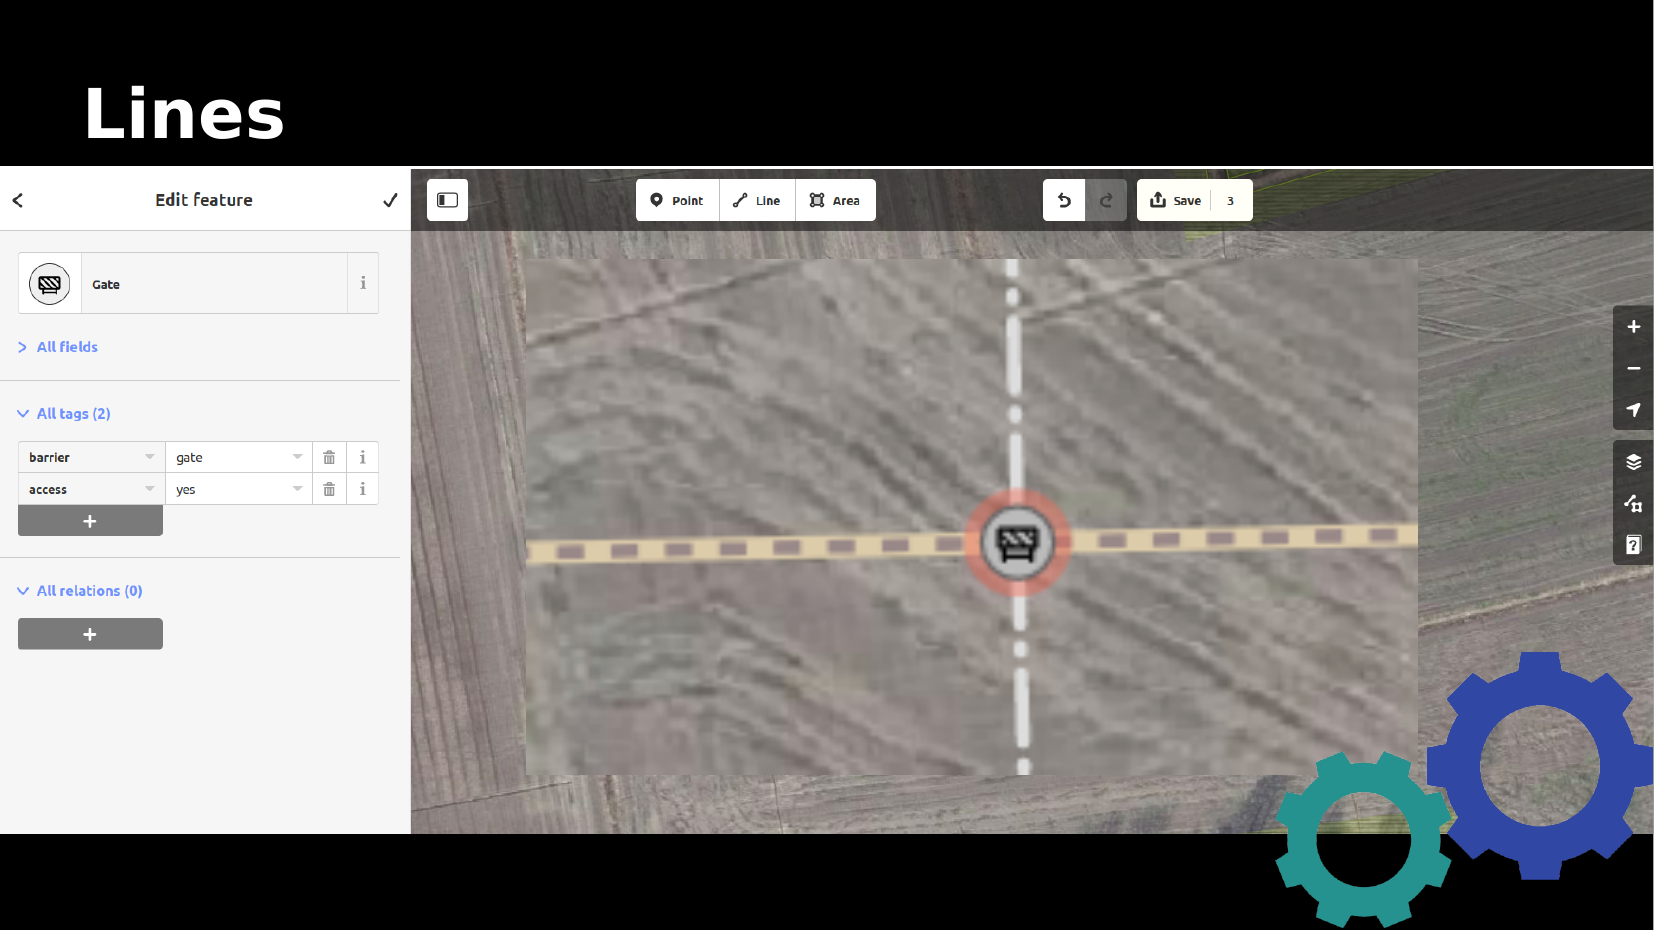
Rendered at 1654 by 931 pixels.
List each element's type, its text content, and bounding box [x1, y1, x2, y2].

title Lines [82, 37, 1571, 166]
picture [0, 166, 1654, 928]
